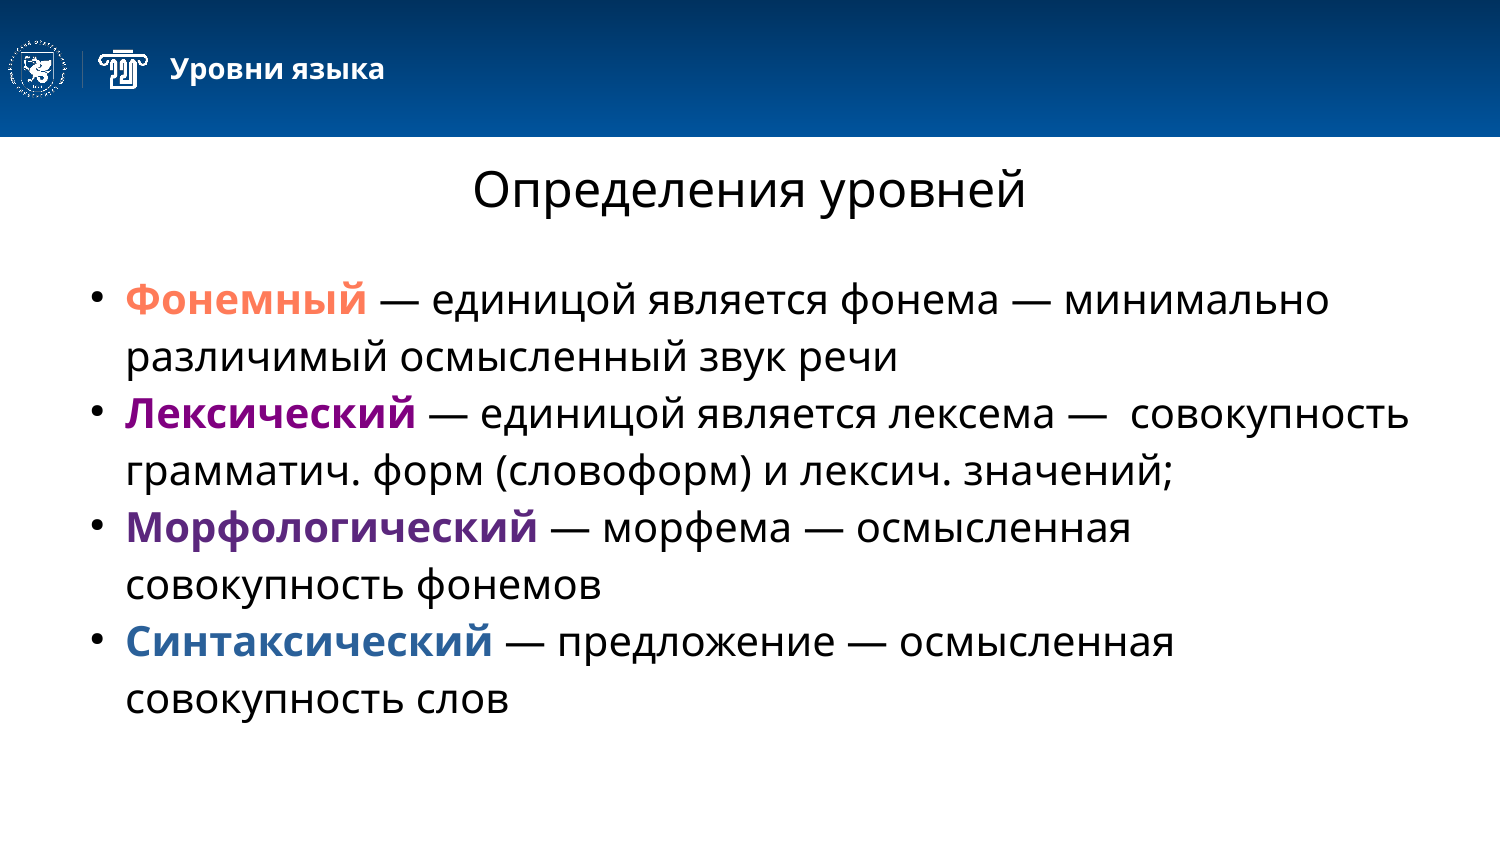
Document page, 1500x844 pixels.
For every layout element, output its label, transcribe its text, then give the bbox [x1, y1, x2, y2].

text_box Определения уровней [0, 149, 1500, 345]
text_box [0, 0, 1500, 137]
text_box Фонемный — единицой является фонема — минимально различимый осмысленный звук речи Лексический — единицой является лексема — со­во­куп­ность грам­ма­тич. форм (сло­во­форм) и лек­сич. зна­че­ний; Морфологический — морфема — осмысленная совокупность фонемов Синтаксический — предложение — осмысленная совокупность слов [75, 345, 1426, 807]
text_box Уровни языка [147, 7, 1353, 93]
picture [8, 40, 148, 98]
